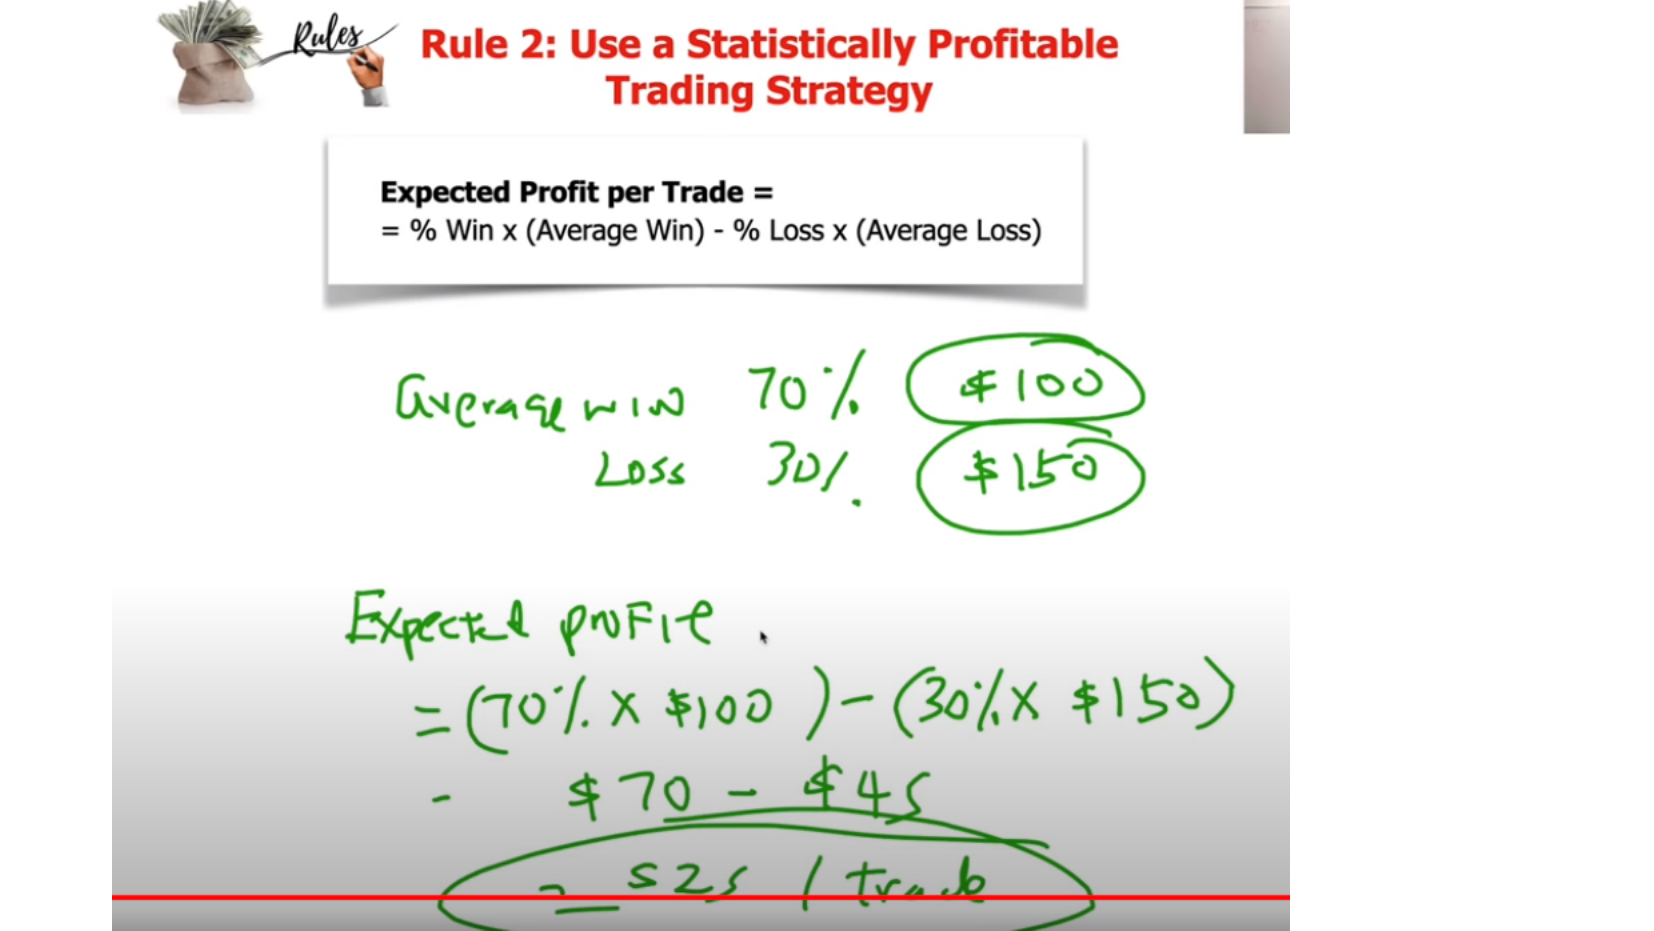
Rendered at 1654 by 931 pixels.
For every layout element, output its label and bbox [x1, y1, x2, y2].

picture [112, 0, 1290, 931]
